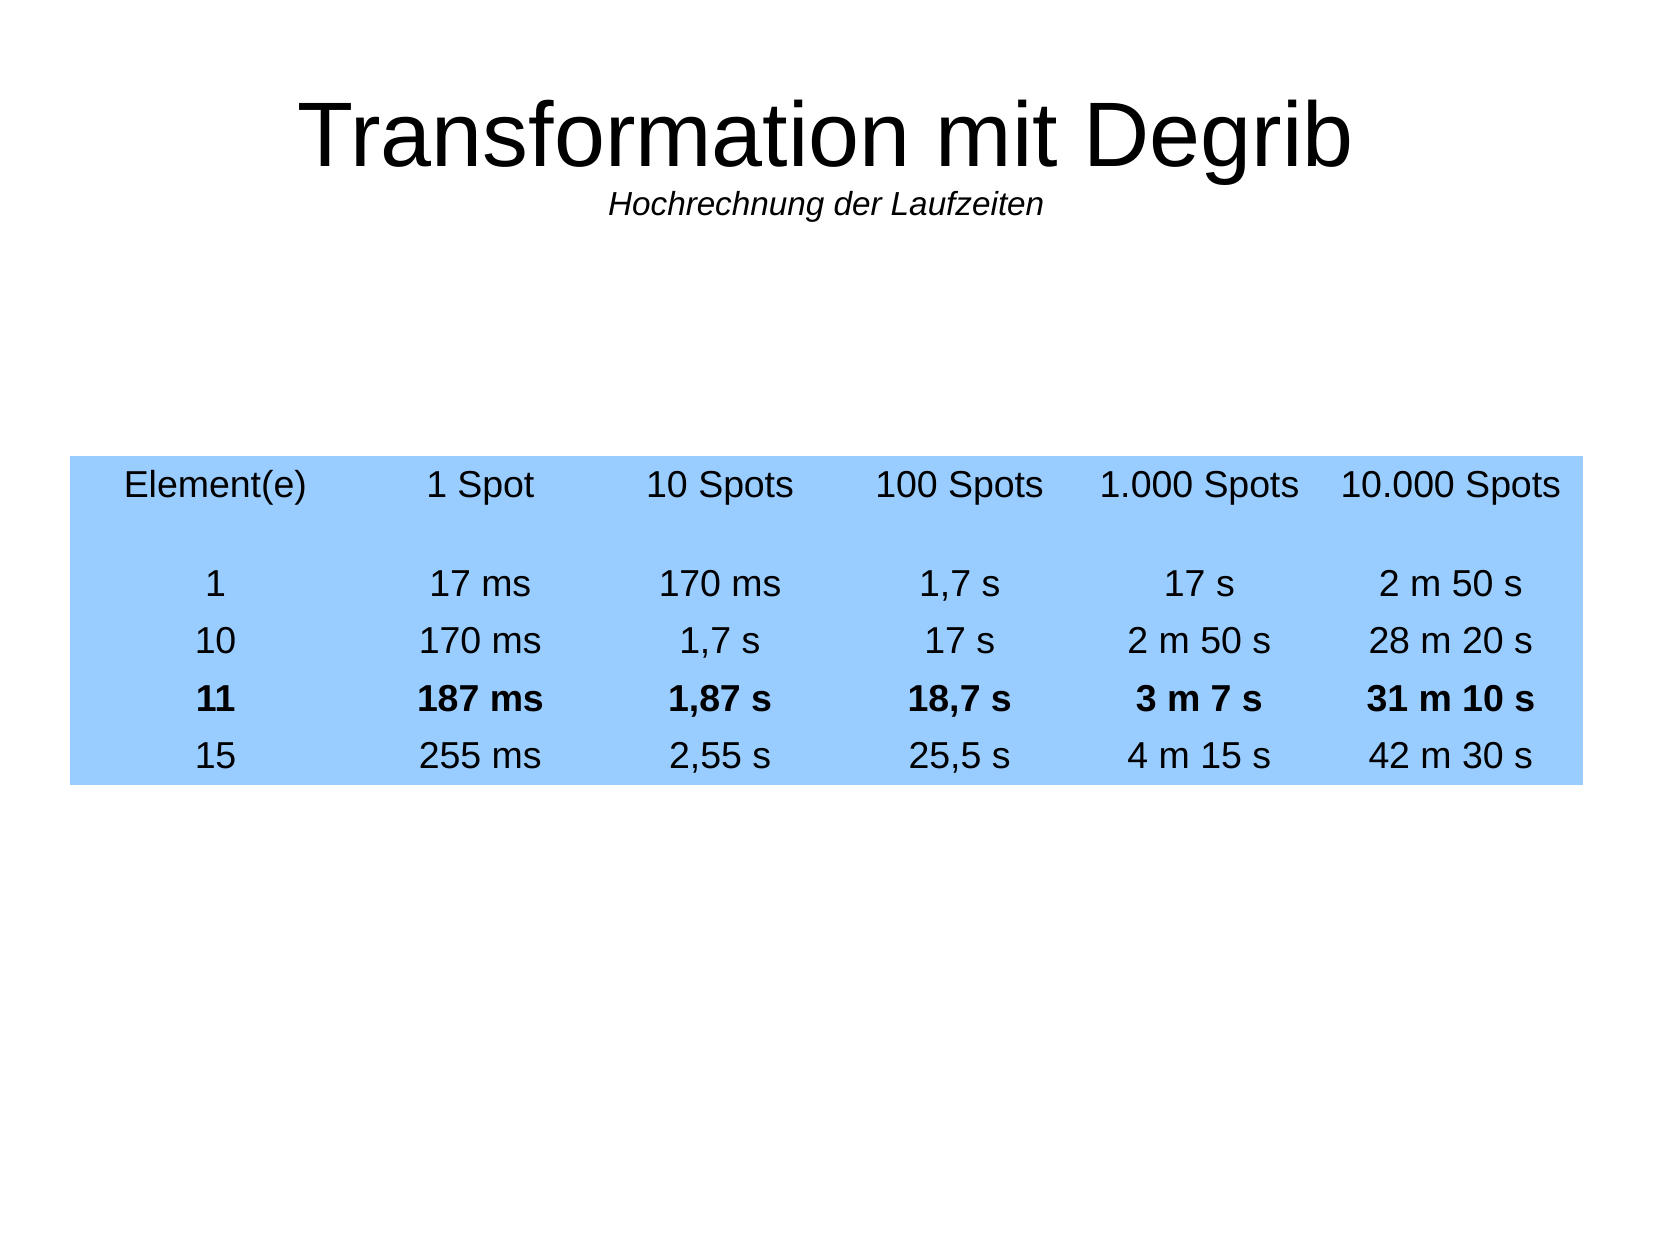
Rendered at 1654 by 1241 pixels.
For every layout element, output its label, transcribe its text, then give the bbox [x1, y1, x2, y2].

table_cell 1,87 s [600, 670, 840, 727]
table_cell 17 s [1080, 555, 1319, 613]
table_cell 10 [70, 613, 361, 670]
table_cell 1 [70, 555, 361, 613]
table_cell 31 m 10 s [1319, 670, 1583, 727]
table_cell 18,7 s [840, 670, 1080, 727]
table_cell 255 ms [361, 727, 600, 785]
table_cell 170 ms [361, 613, 600, 670]
table_header 100 Spots [840, 456, 1080, 555]
table_cell 15 [70, 727, 361, 785]
table_header 10.000 Spots [1319, 456, 1583, 555]
table_cell 17 ms [361, 555, 600, 613]
table_cell 170 ms [600, 555, 840, 613]
title Transformation mit Degrib Hochrechnung der Laufzeiten [82, 56, 1571, 250]
table_cell 1,7 s [600, 613, 840, 670]
table_cell 42 m 30 s [1319, 727, 1583, 785]
table_cell 17 s [840, 613, 1080, 670]
table_header 1 Spot [361, 456, 600, 555]
table_cell 25,5 s [840, 727, 1080, 785]
table_header Element(e) [70, 456, 361, 555]
table_cell 1,7 s [840, 555, 1080, 613]
table_cell 3 m 7 s [1080, 670, 1319, 727]
table_cell 2,55 s [600, 727, 840, 785]
table_cell 187 ms [361, 670, 600, 727]
table_header 10 Spots [600, 456, 840, 555]
table_cell 2 m 50 s [1080, 613, 1319, 670]
table_cell 28 m 20 s [1319, 613, 1583, 670]
table_header 1.000 Spots [1080, 456, 1319, 555]
table_cell 4 m 15 s [1080, 727, 1319, 785]
table_cell 2 m 50 s [1319, 555, 1583, 613]
table_cell 11 [70, 670, 361, 727]
